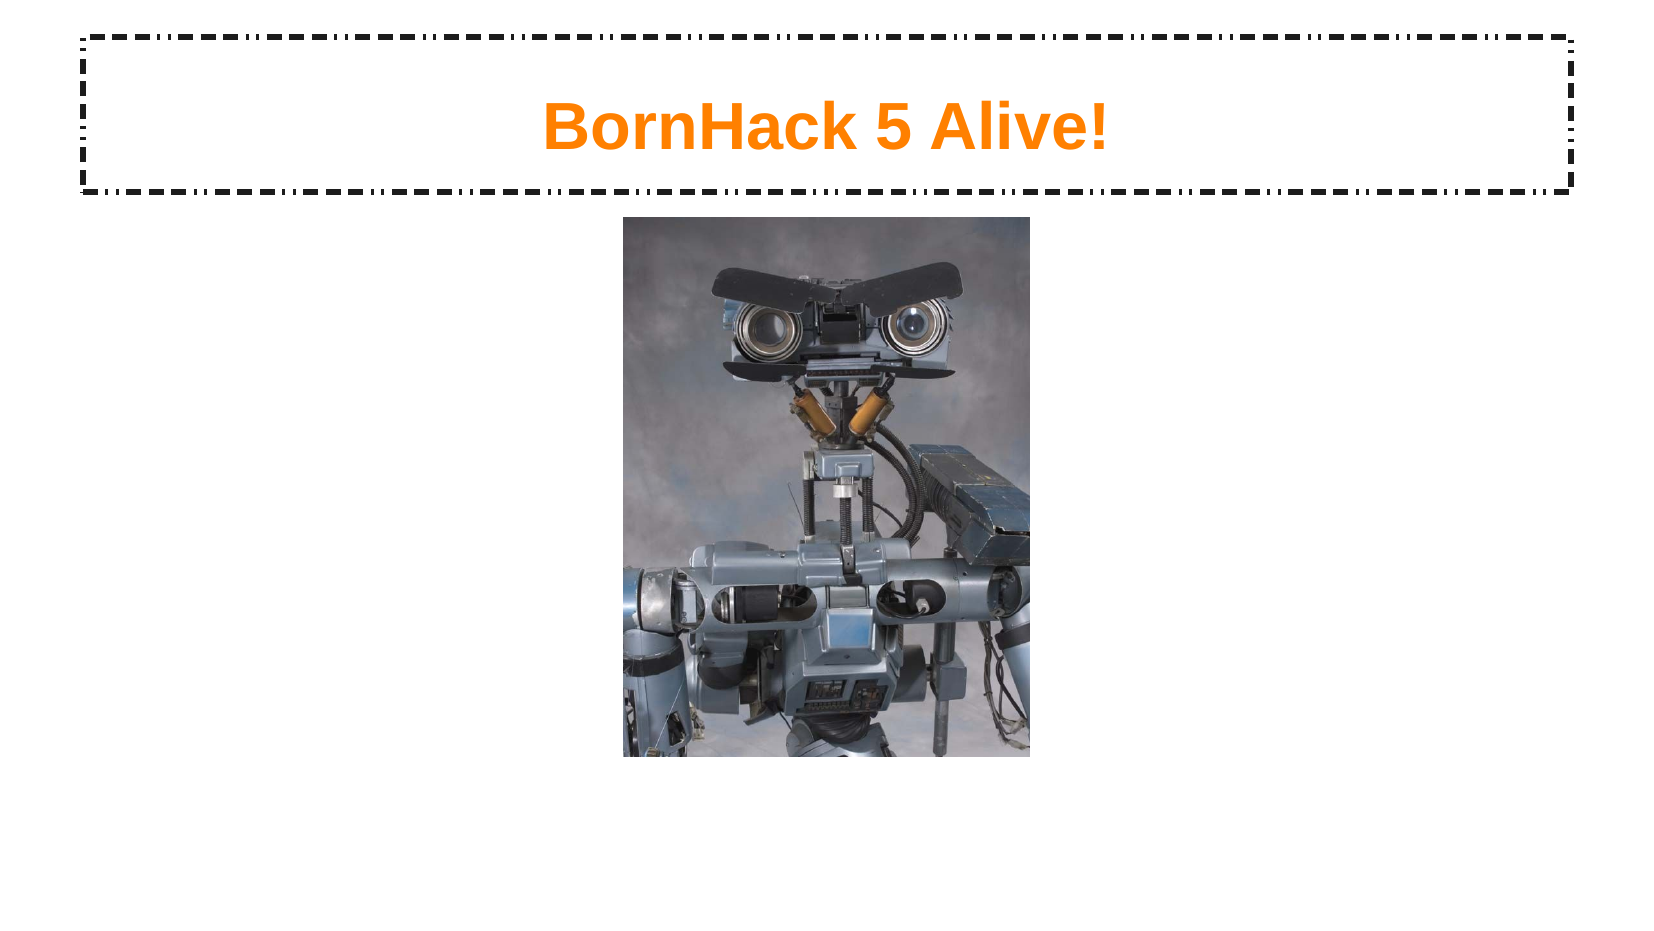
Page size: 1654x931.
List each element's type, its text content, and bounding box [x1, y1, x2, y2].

picture [623, 217, 1030, 758]
title BornHack 5 Alive! [82, 37, 1571, 193]
